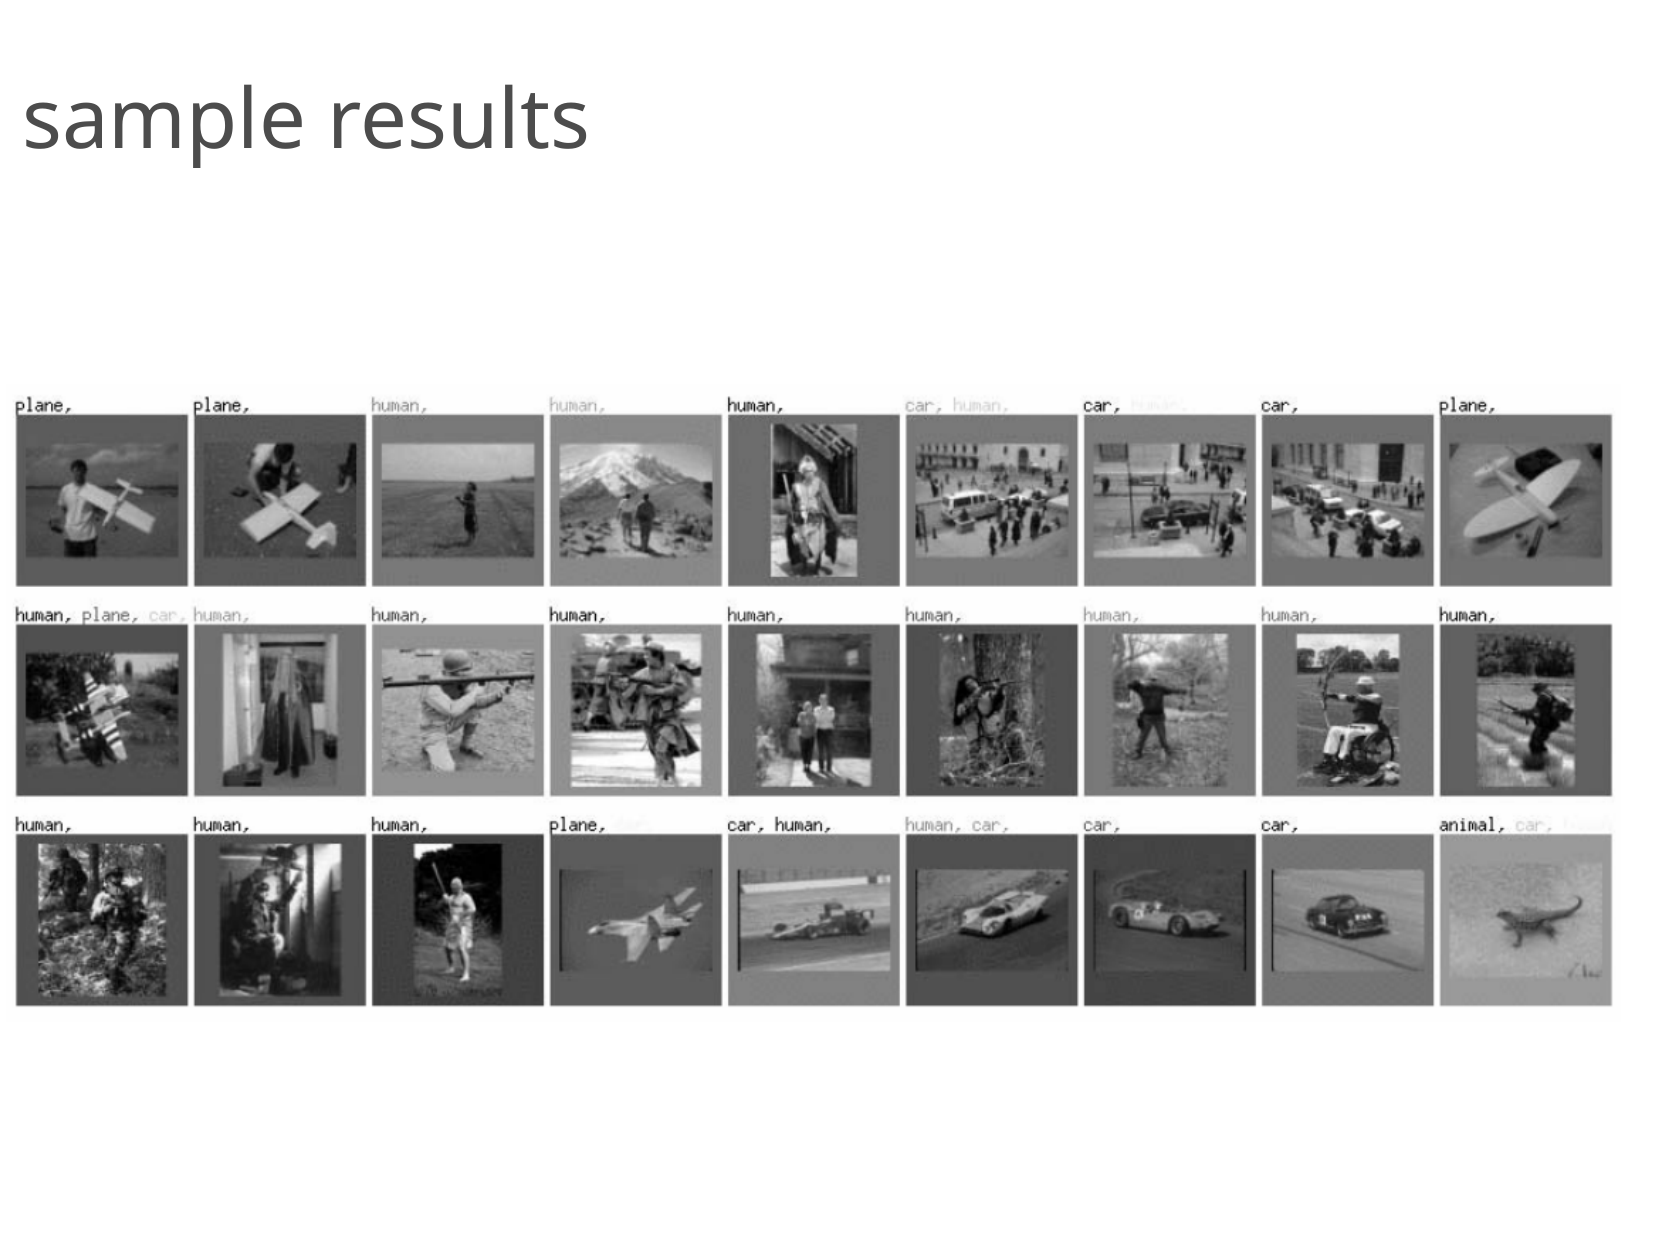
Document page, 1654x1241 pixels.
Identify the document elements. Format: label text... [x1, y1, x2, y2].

title sample results [22, 19, 1654, 213]
picture [6, 384, 1621, 1027]
